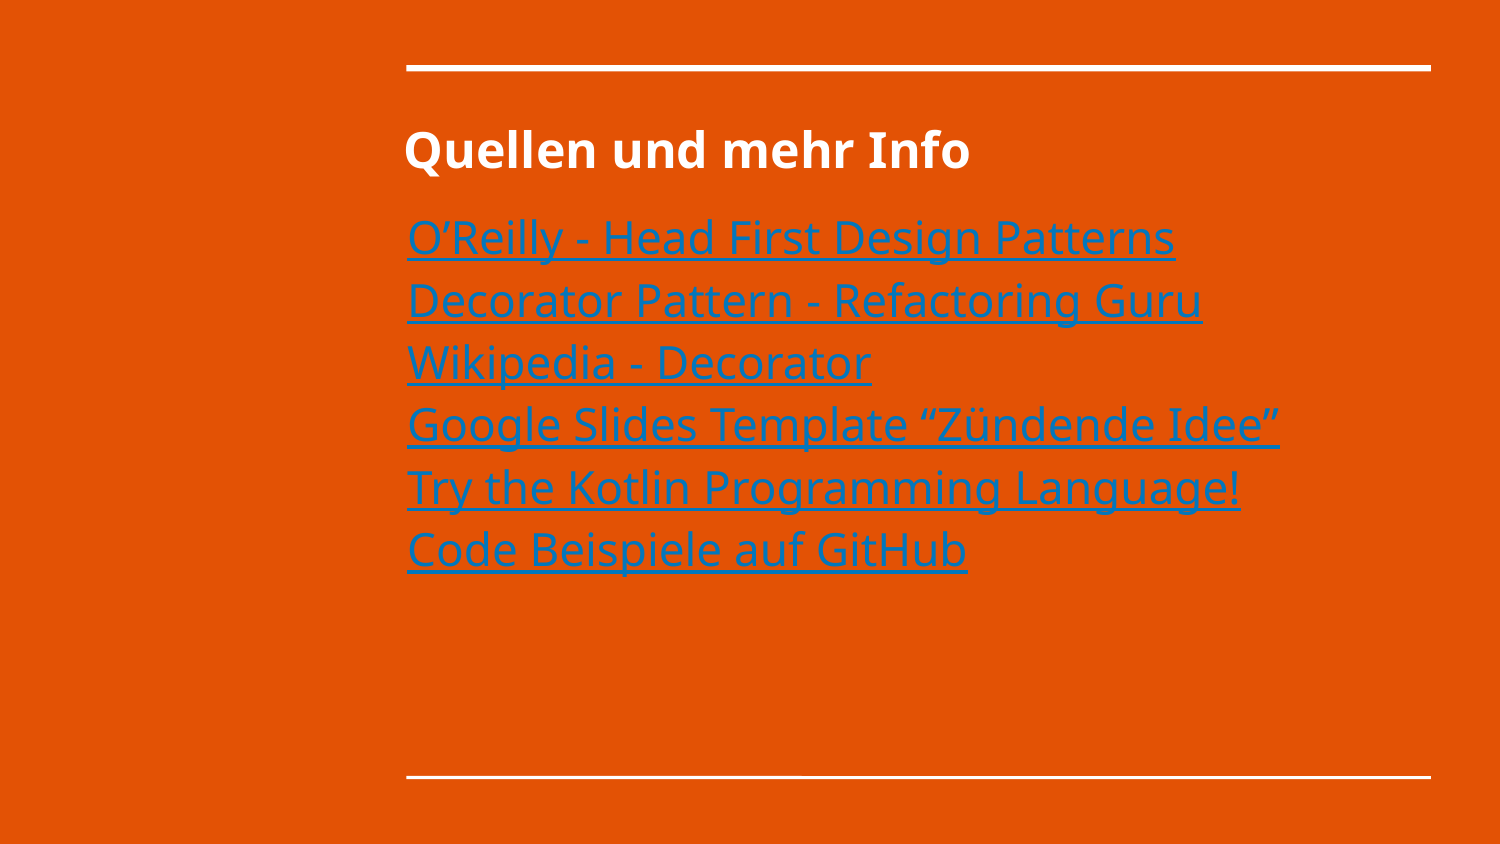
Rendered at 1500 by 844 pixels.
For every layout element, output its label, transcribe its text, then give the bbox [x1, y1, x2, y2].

subtitle O’Reilly - Head First Design Patterns Decorator Pattern - Refactoring Guru Wikipedia - Decorator Google Slides Template “Zündende Idee” Try the Kotlin Programming Language! Code Beispiele auf GitHub [392, 193, 1431, 735]
title Quellen und mehr Info [389, 103, 1428, 194]
